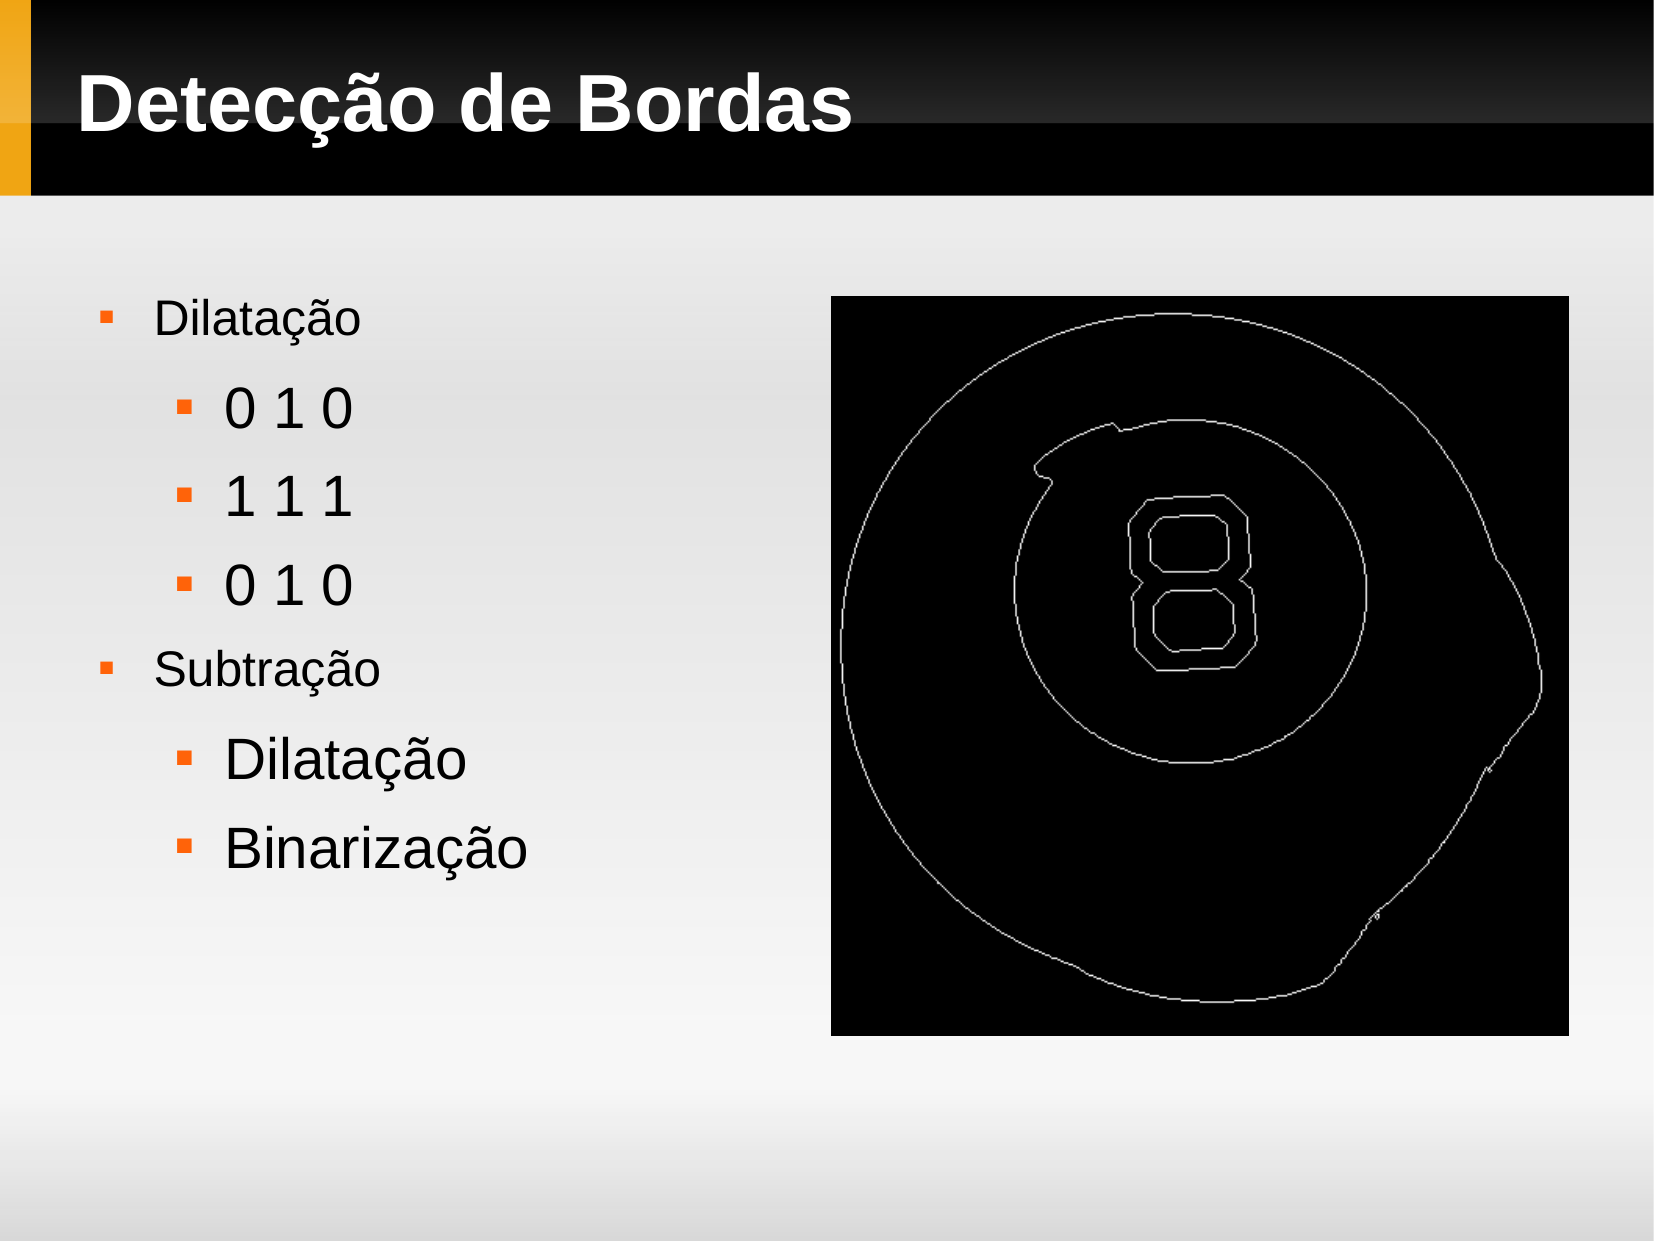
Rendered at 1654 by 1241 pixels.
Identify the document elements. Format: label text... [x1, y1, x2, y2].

list Dilatação 0 1 0 1 1 1 0 1 0 Subtração Dilatação Binarização [82, 290, 796, 1109]
title Detecção de Bordas [76, 0, 1565, 208]
picture [0, 0, 1654, 1241]
